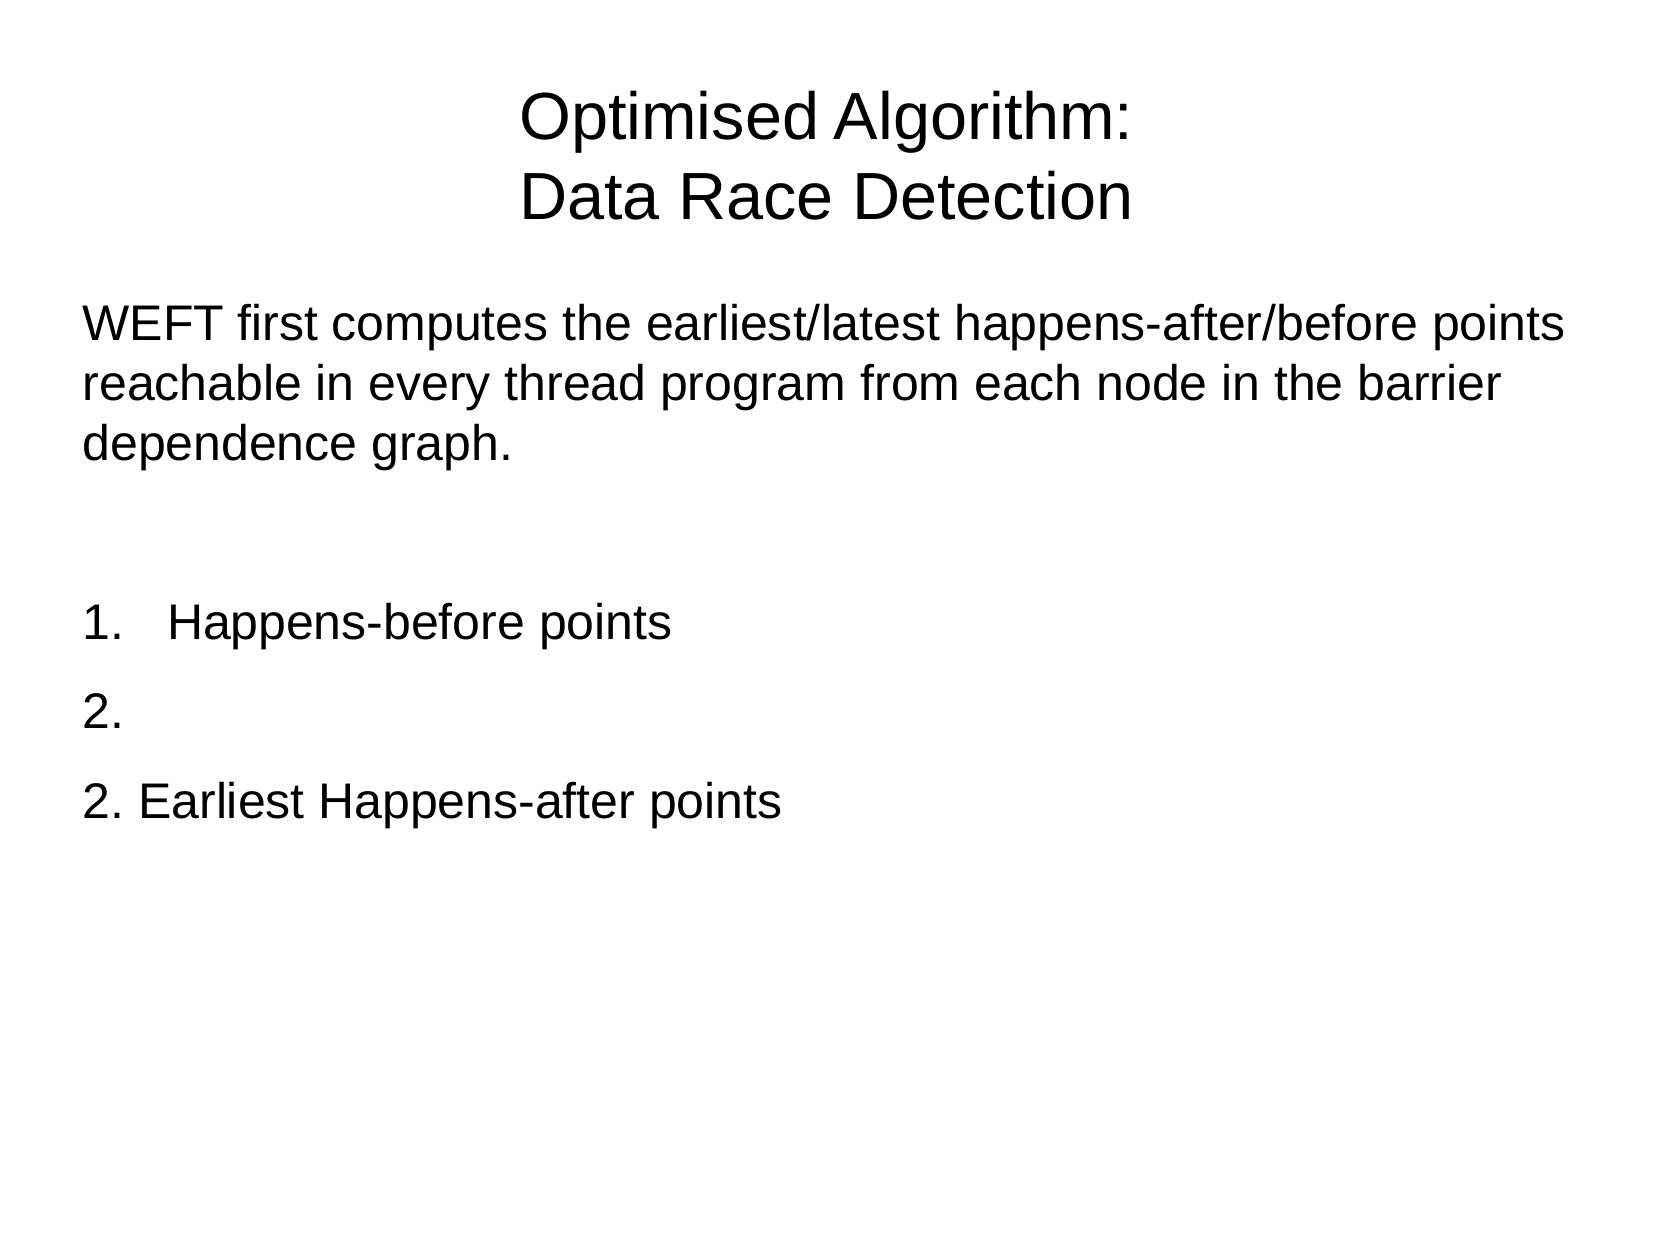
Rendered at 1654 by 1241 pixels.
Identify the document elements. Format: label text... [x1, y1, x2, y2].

title Optimised Algorithm: Data Race Detection [82, 49, 1571, 257]
list WEFT ﬁrst computes the earliest/latest happens-after/before points reachable in every thread program from each node in the barrier dependence graph. Happens-before points 2. Earliest Happens-after points [82, 290, 1571, 1109]
